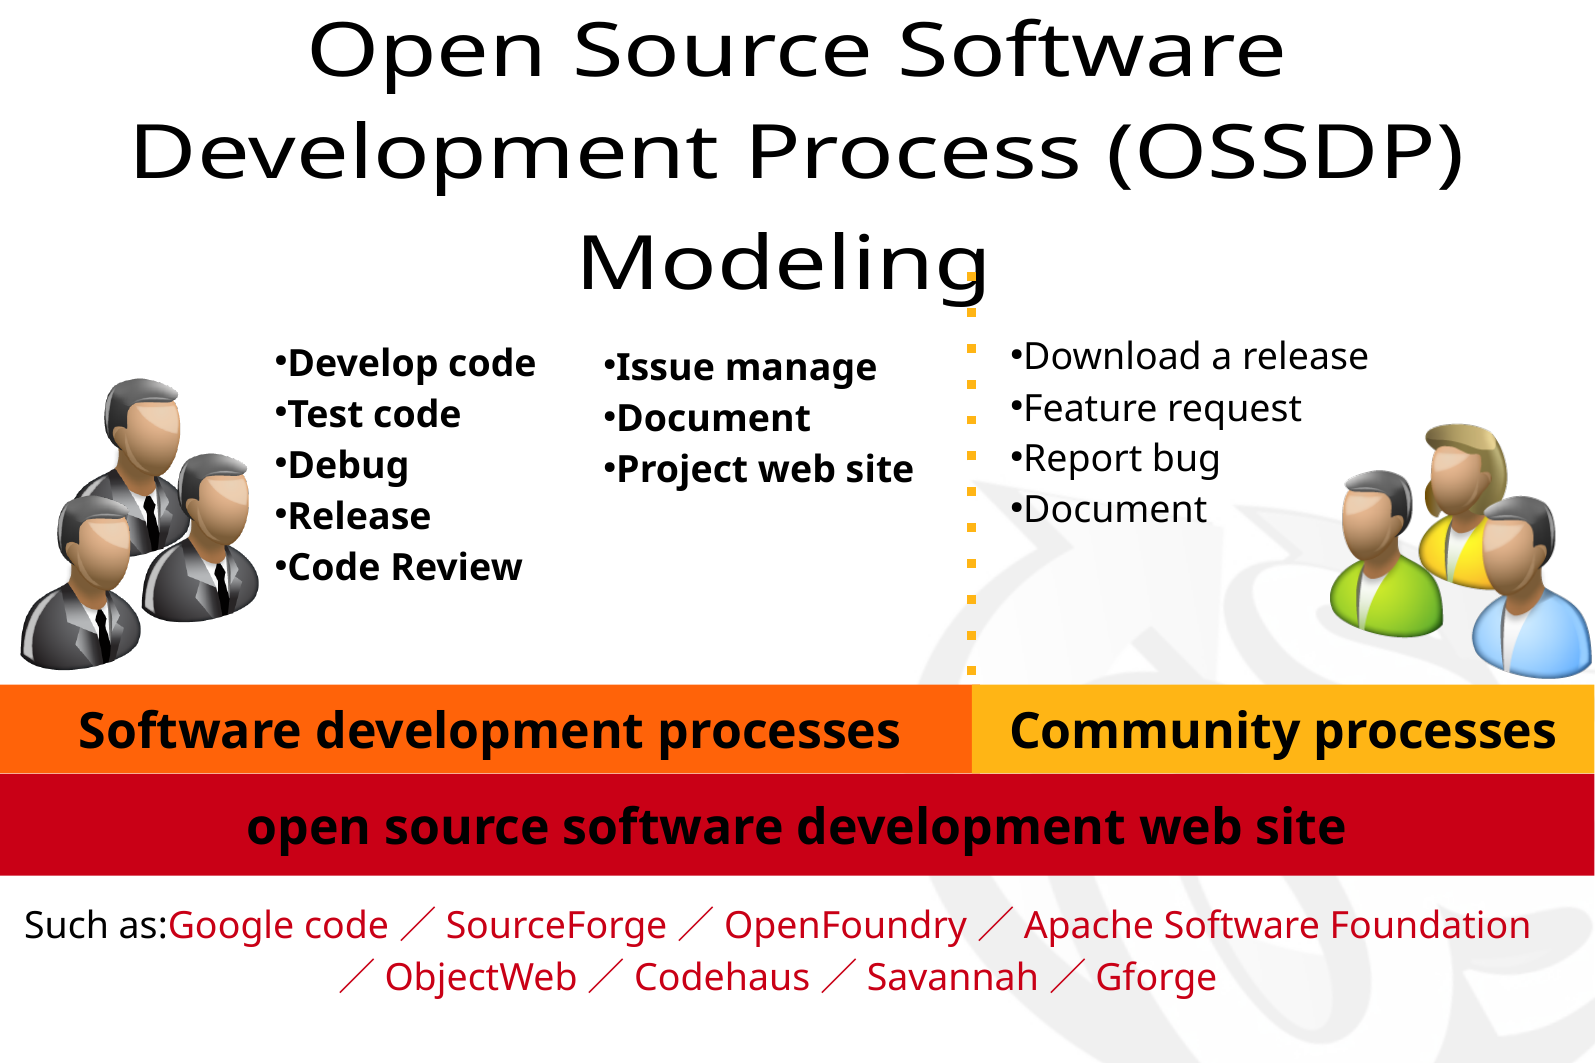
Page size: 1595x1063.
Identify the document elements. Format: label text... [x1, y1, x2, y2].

text_box Issue manage Document Project web site [588, 333, 973, 479]
text_box Develop code Test code Debug Release Code Review [259, 329, 588, 562]
picture [0, 378, 292, 671]
text_box Such as:Google code／SourceForge／OpenFoundry／Apache Software Foundation ／ObjectWeb／Codehaus／Savannah／Gforge [9, 891, 1595, 994]
text_box Software development processes [0, 684, 971, 773]
picture [1328, 413, 1595, 680]
text_box open source software development web site [0, 773, 1595, 876]
text_box Community processes [971, 684, 1595, 773]
title Open Source Software Development Process (OSSDP) Modeling [0, 18, 1595, 291]
text_box Download a release Feature request Report bug Document [995, 322, 1409, 512]
